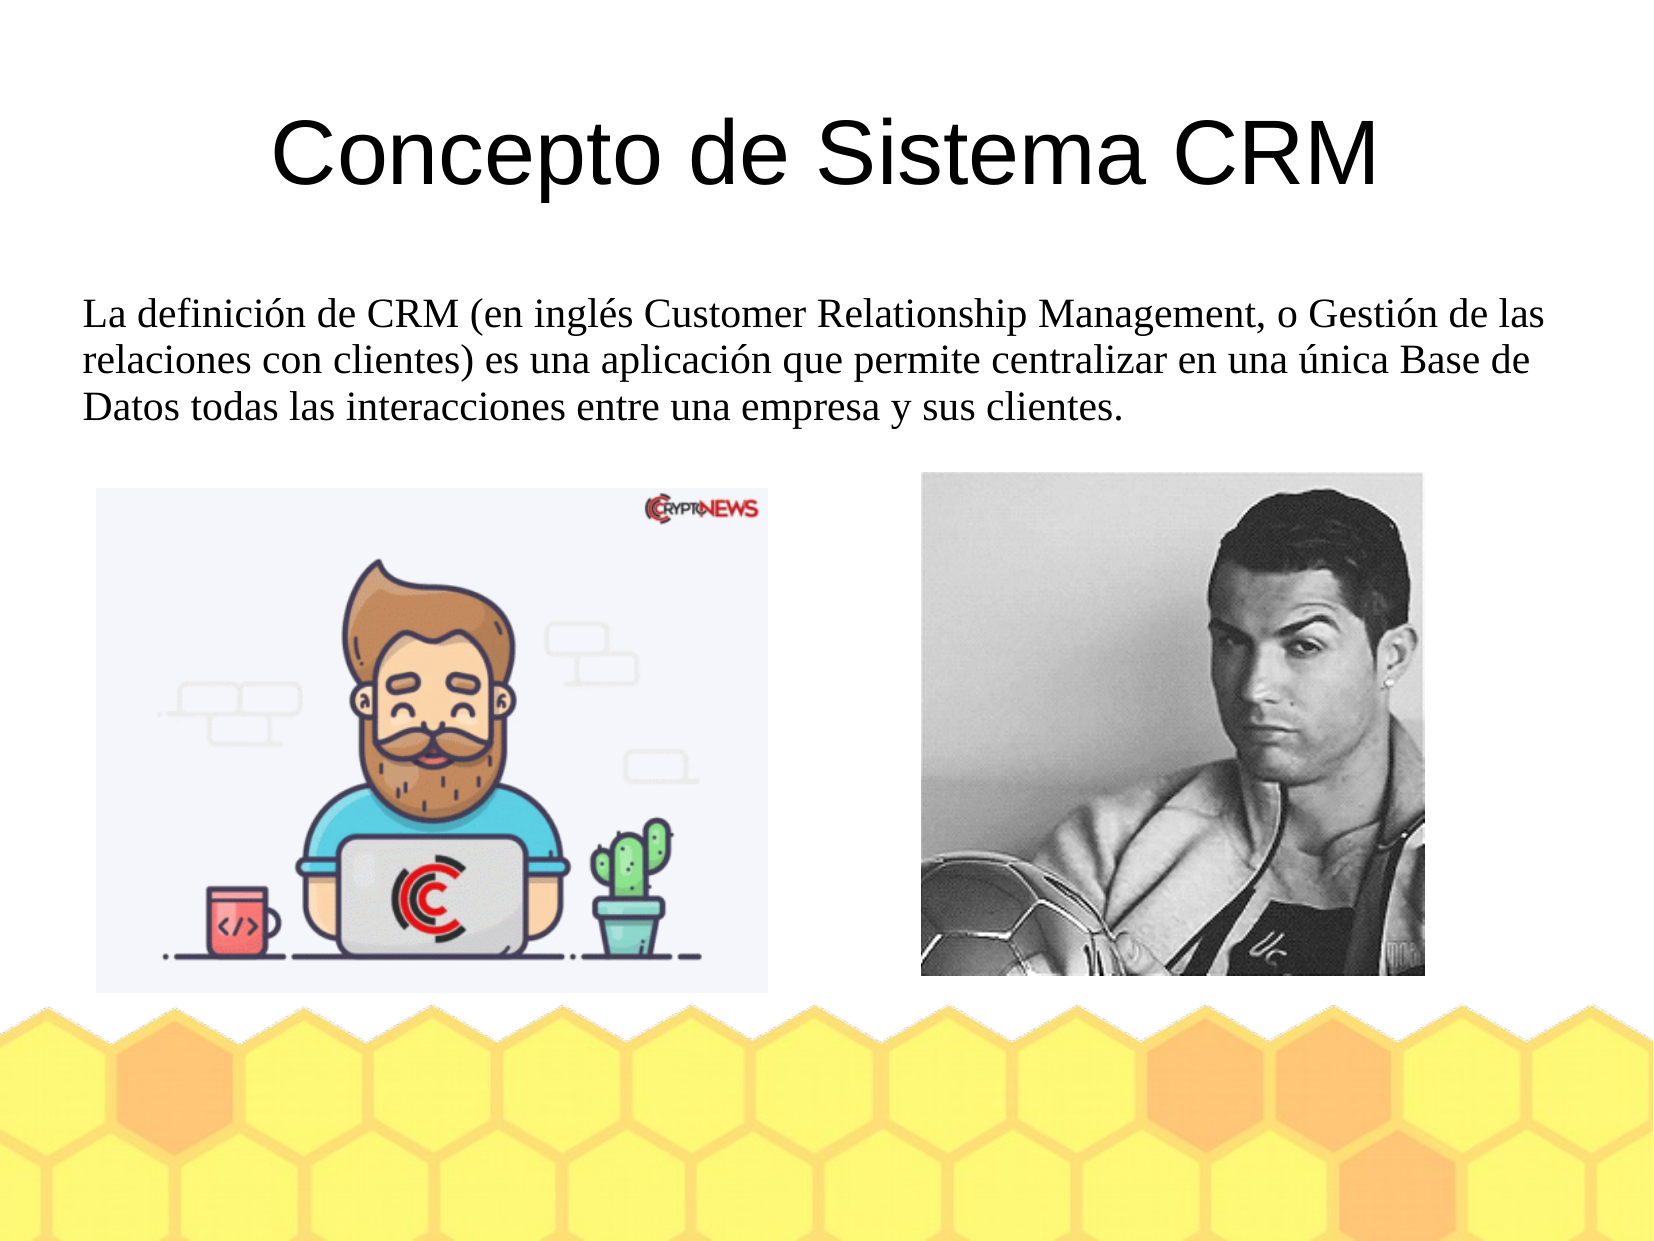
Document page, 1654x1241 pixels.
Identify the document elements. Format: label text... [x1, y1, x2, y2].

picture [0, 1001, 1654, 1241]
picture [921, 472, 1425, 976]
picture [96, 488, 768, 993]
title Concepto de Sistema CRM [82, 49, 1571, 257]
list La definición de CRM (en inglés Customer Relationship Management, o Gestión de las relaciones con clientes) es una aplicación que permite centralizar en una única Base de Datos todas las interacciones entre una empresa y sus clientes. [82, 290, 1571, 1010]
